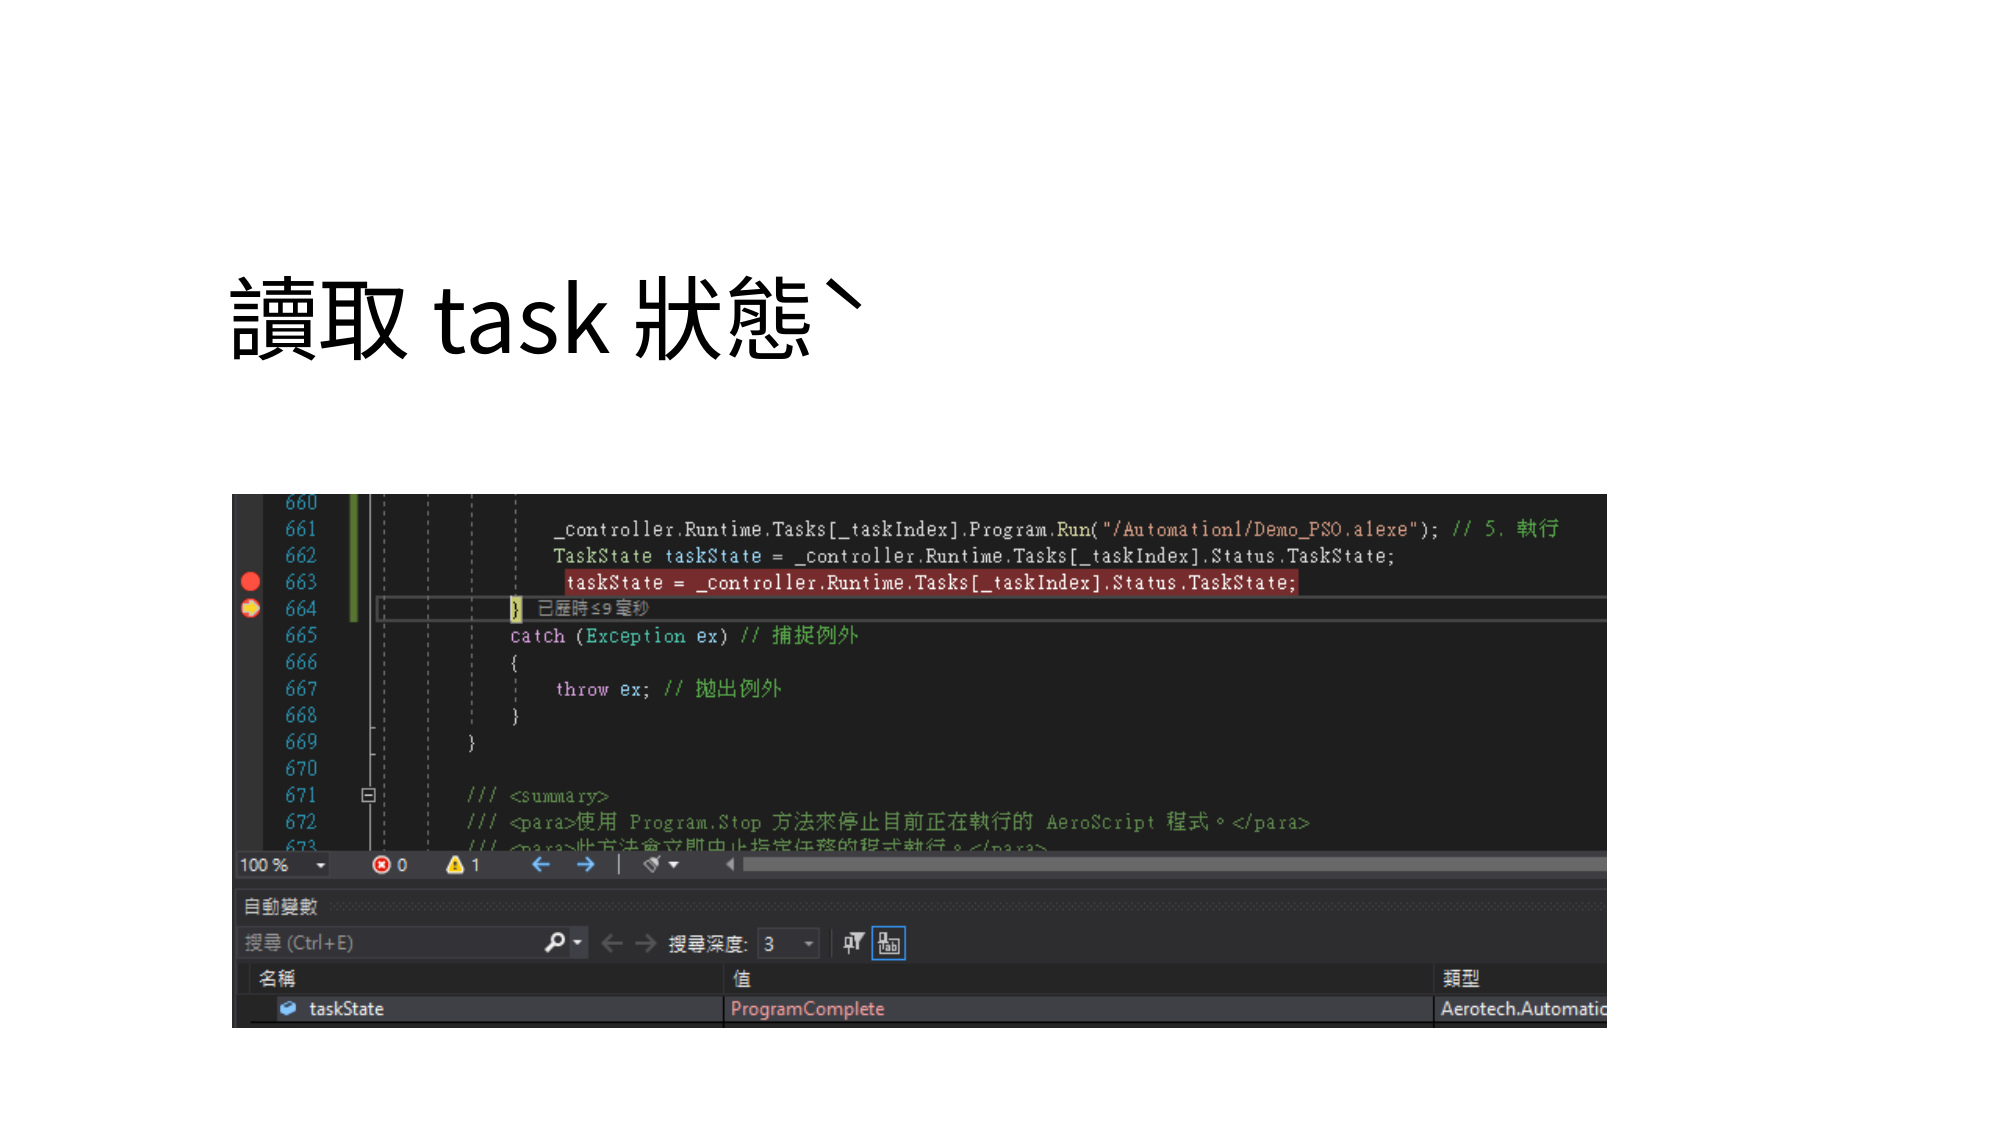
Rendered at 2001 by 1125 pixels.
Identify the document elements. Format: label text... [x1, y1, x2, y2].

picture [232, 494, 1607, 1028]
title 讀取task狀態ˋ [212, 267, 1938, 485]
